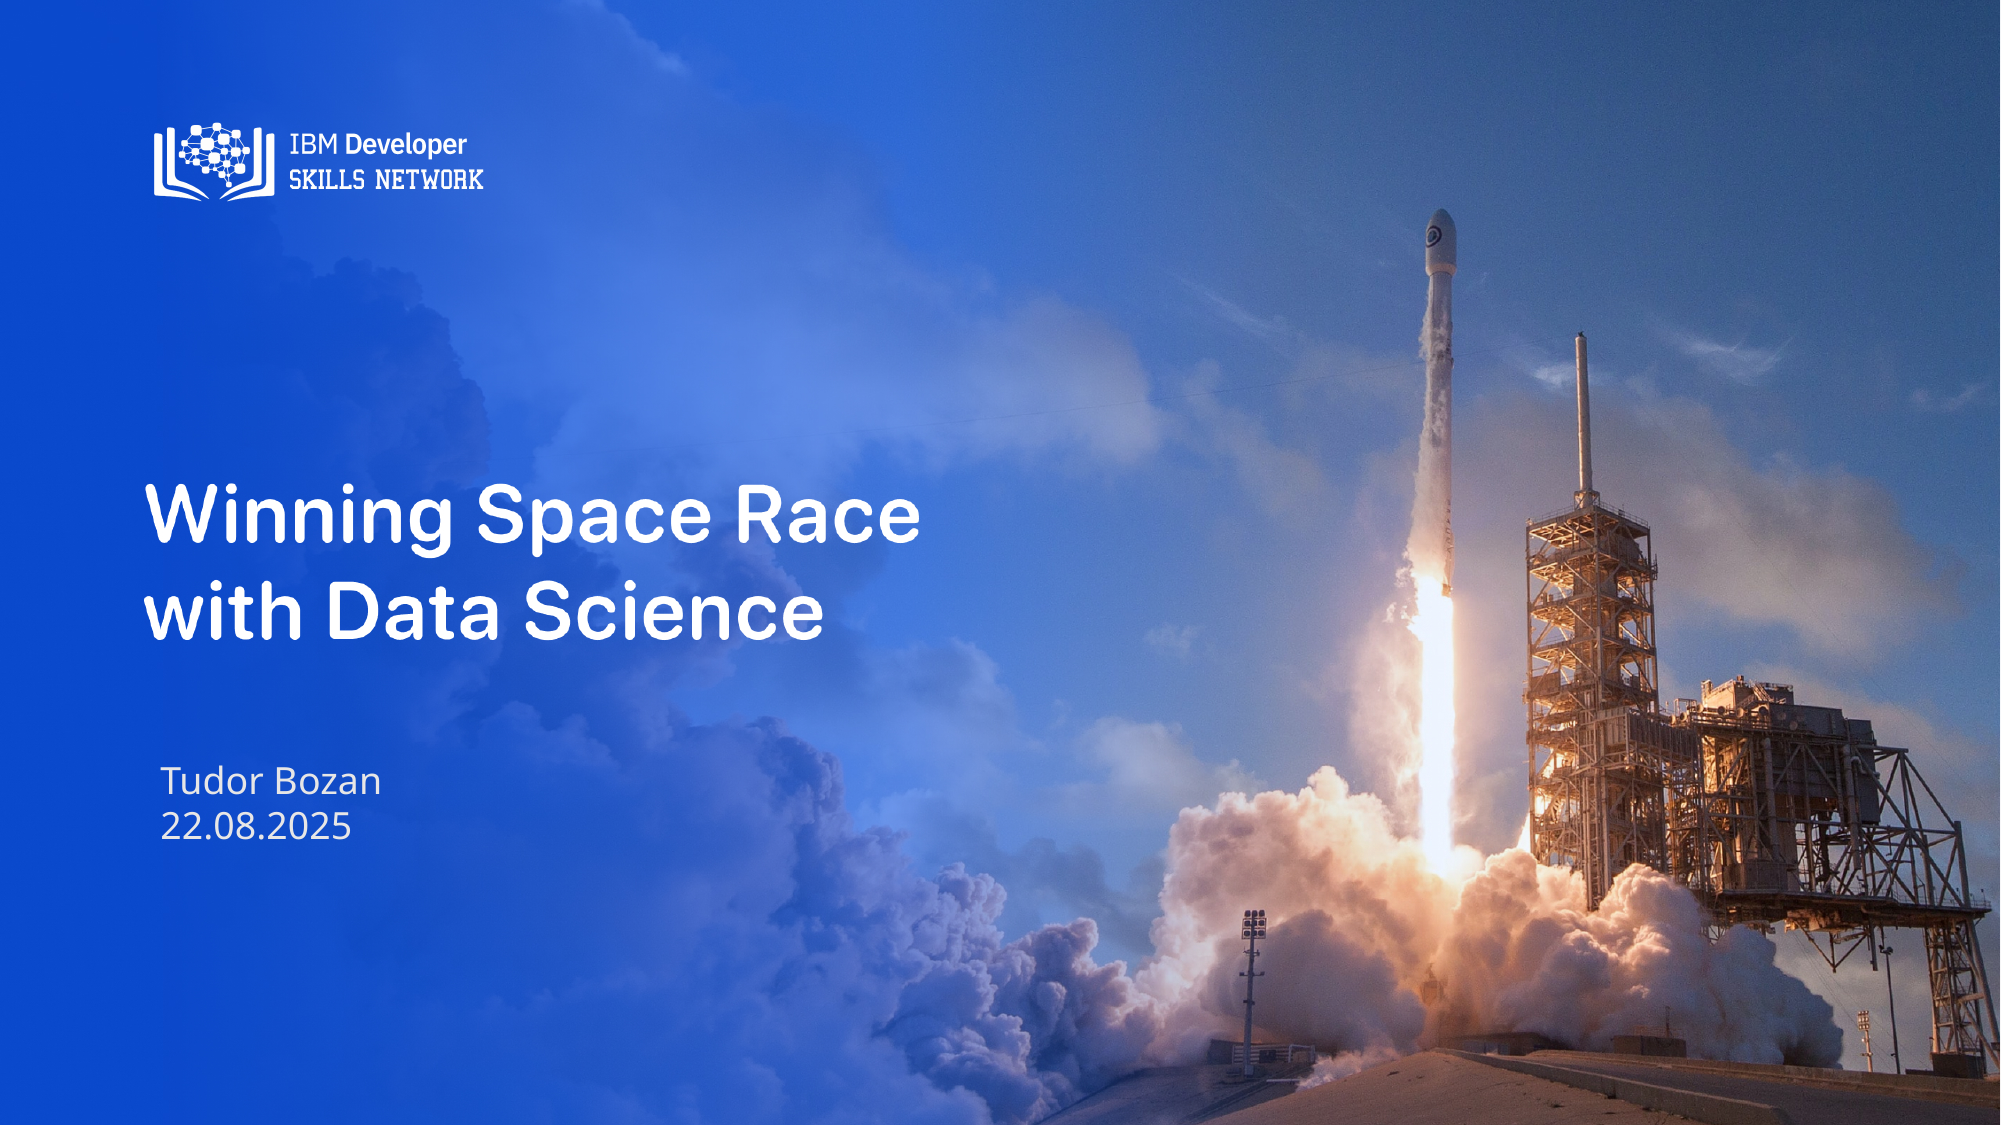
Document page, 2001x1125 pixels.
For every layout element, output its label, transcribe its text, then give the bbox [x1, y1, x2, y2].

text_box Tudor Bozan 22.08.2025 [145, 749, 559, 855]
picture [0, 0, 2001, 1125]
